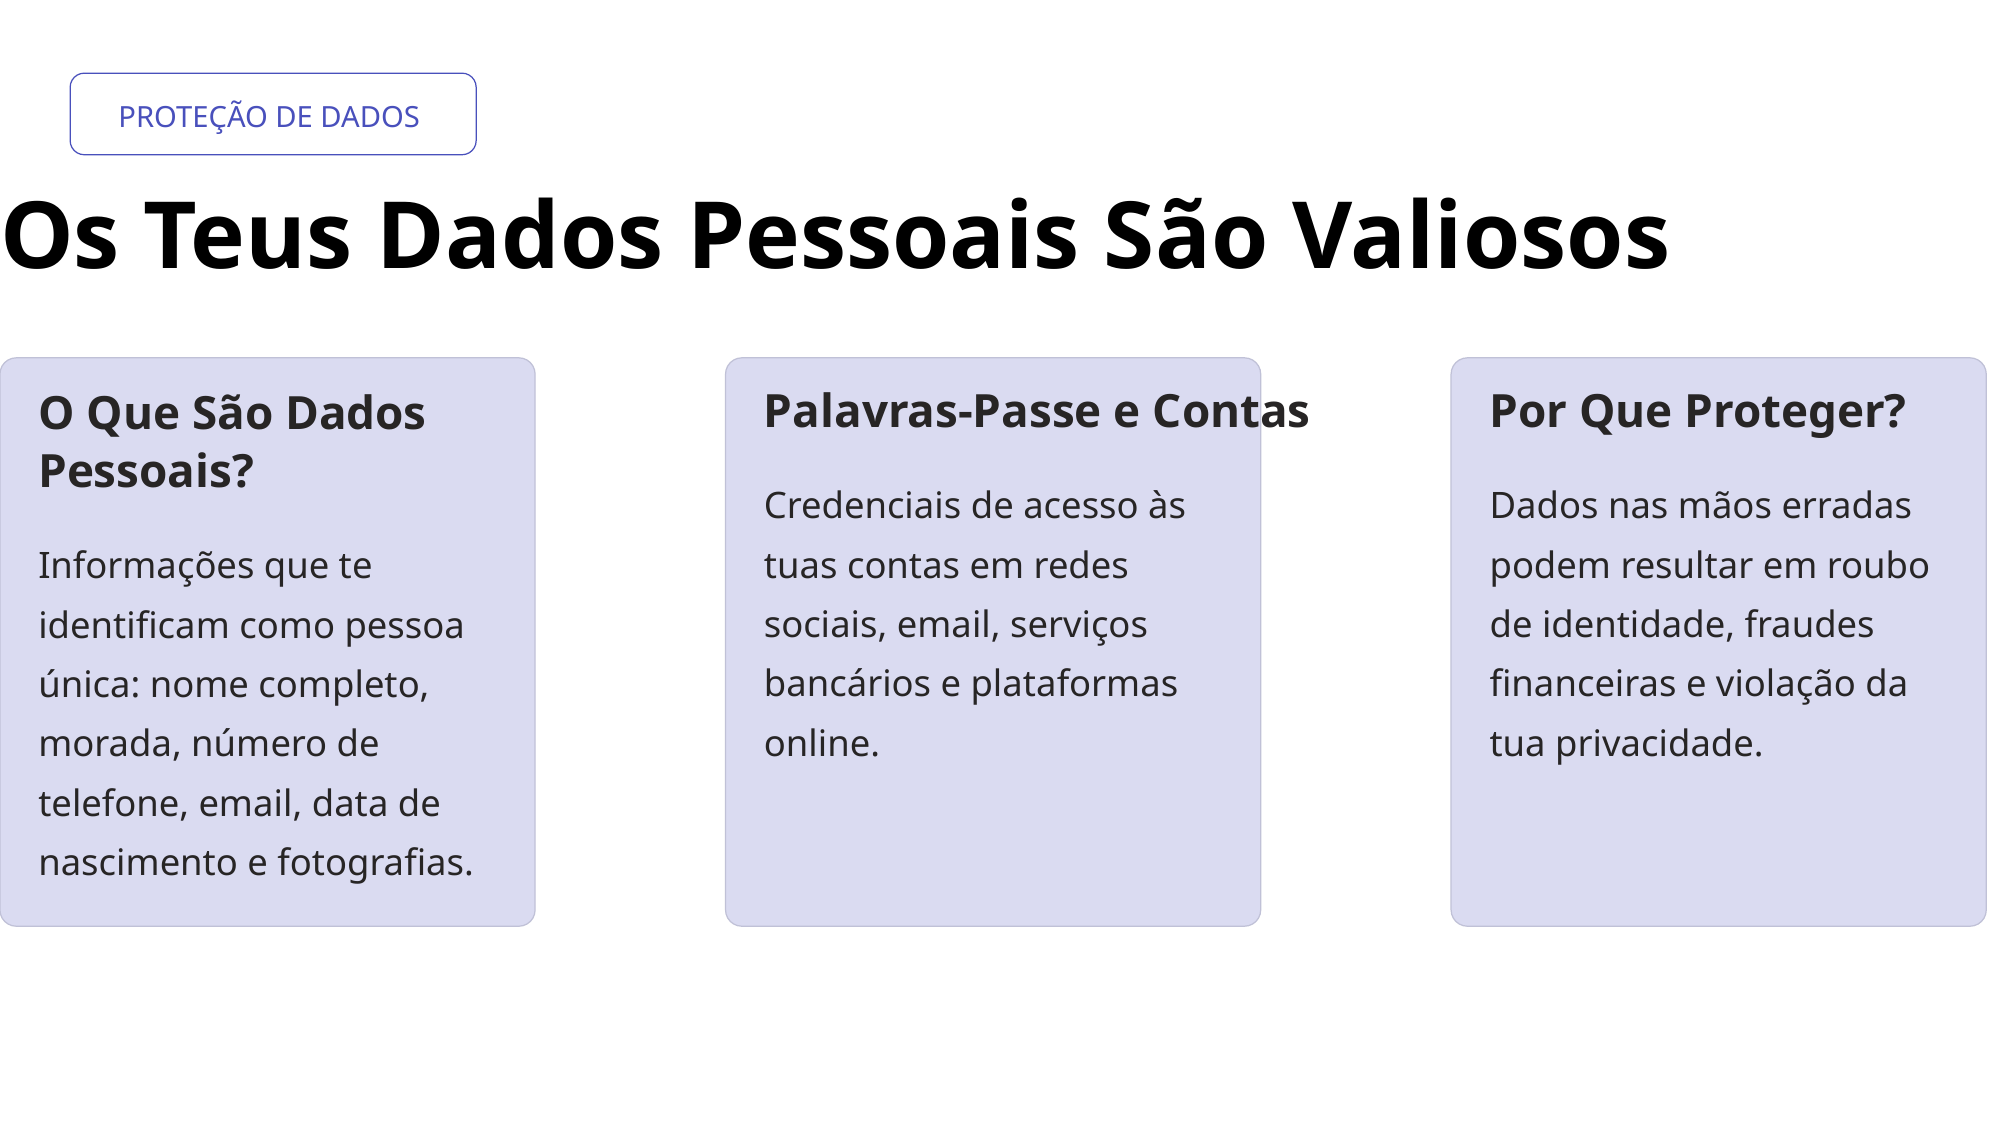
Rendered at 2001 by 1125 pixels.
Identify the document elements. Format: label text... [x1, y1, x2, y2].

text_box Informações que te identificam como pessoa única: nome completo, morada, número de telefone, email, data de nascimento e fotografias. [38, 527, 514, 857]
text_box Os Teus Dados Pessoais São Valiosos [0, 171, 1329, 300]
text_box Dados nas mãos erradas podem resultar em roubo de identidade, fraudes financeiras e violação da tua privacidade. [1490, 467, 1965, 730]
text_box [1451, 357, 1987, 927]
text_box [725, 357, 1261, 927]
text_box Por Que Proteger? [1490, 380, 1851, 444]
text_box Credenciais de acesso às tuas contas em redes sociais, email, serviços bancários e plataformas online. [764, 467, 1239, 730]
text_box [0, 357, 536, 927]
text_box Palavras-Passe e Contas [764, 380, 1203, 444]
text_box O Que São Dados Pessoais? [38, 382, 514, 510]
text_box PROTEÇÃO DE DADOS [118, 87, 368, 140]
